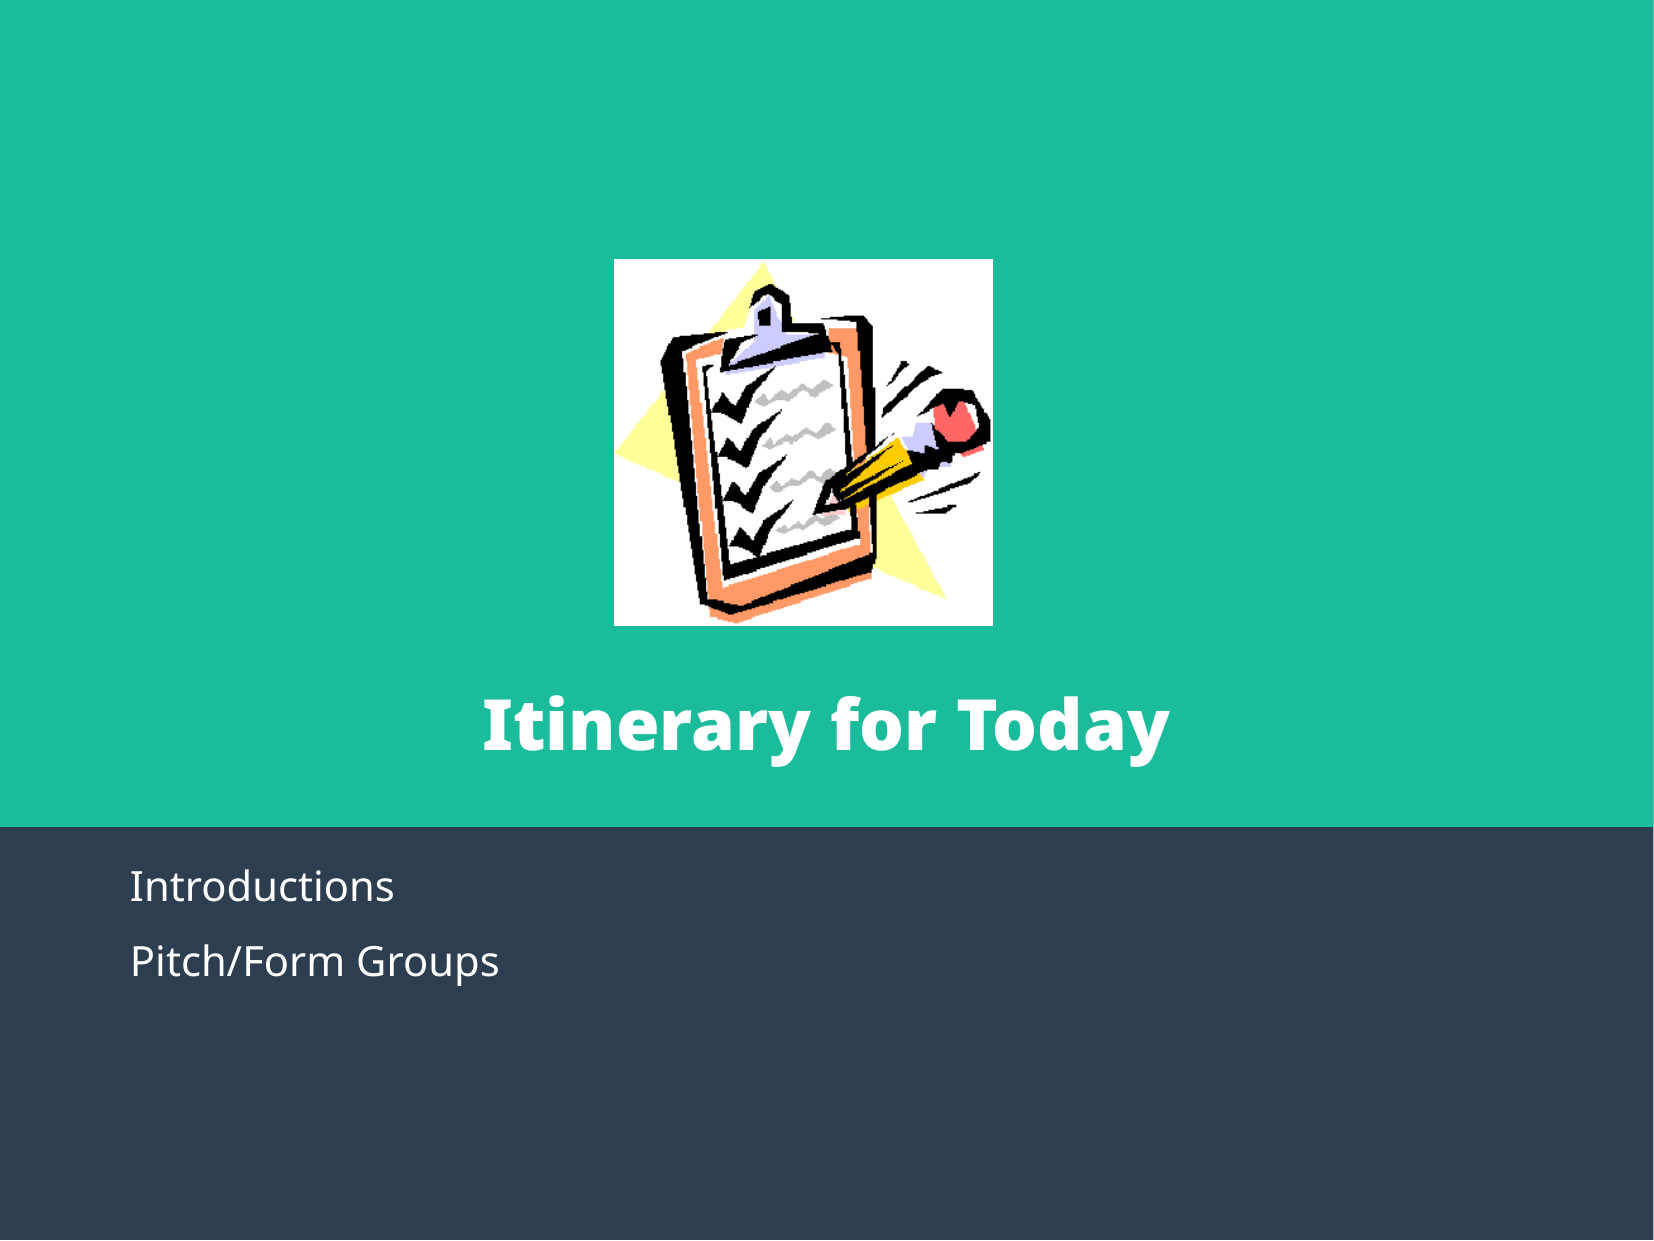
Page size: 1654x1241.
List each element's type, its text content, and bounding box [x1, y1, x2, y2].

title Itinerary for Today [59, 620, 1595, 778]
list Introductions Pitch/Form Groups [59, 856, 1595, 1182]
picture [614, 259, 993, 626]
